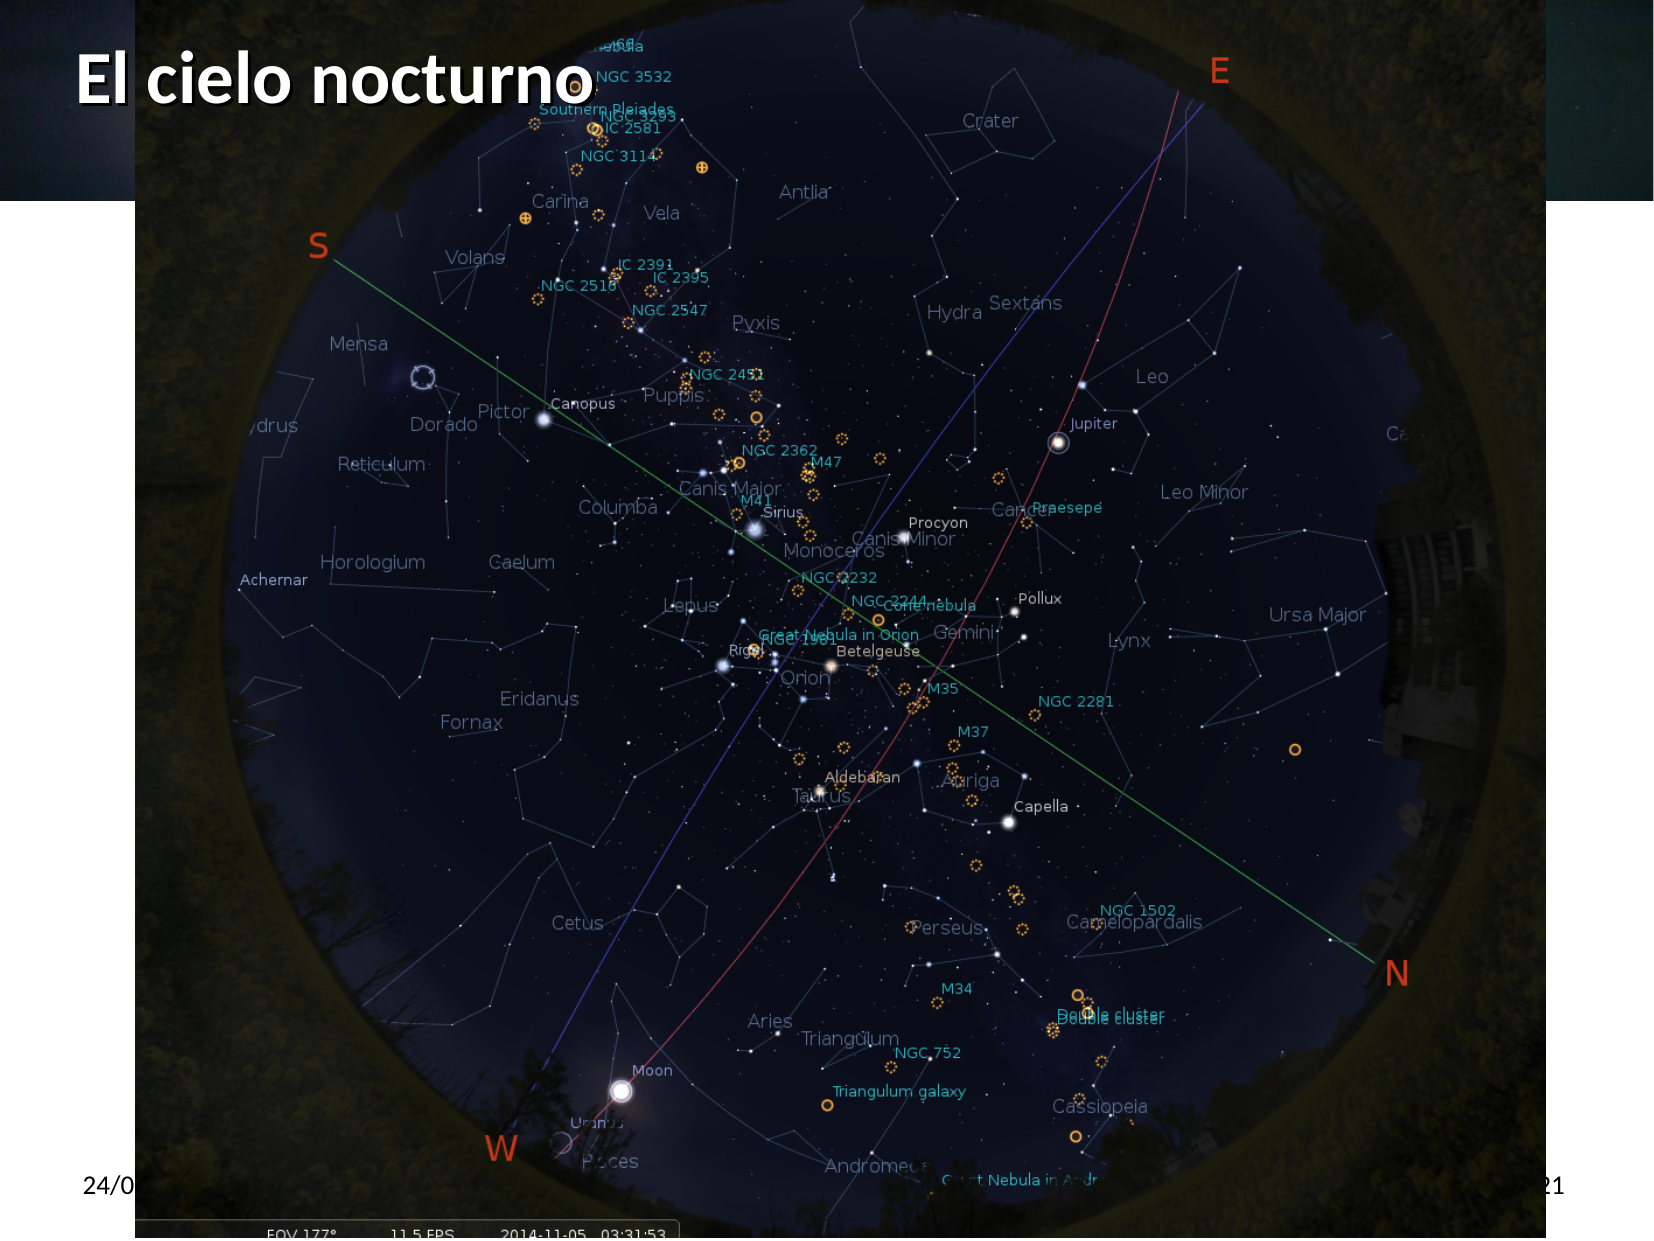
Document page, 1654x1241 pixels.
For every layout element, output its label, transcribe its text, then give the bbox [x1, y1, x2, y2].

picture [0, 0, 1654, 1238]
title El cielo nocturno [75, 19, 1564, 151]
